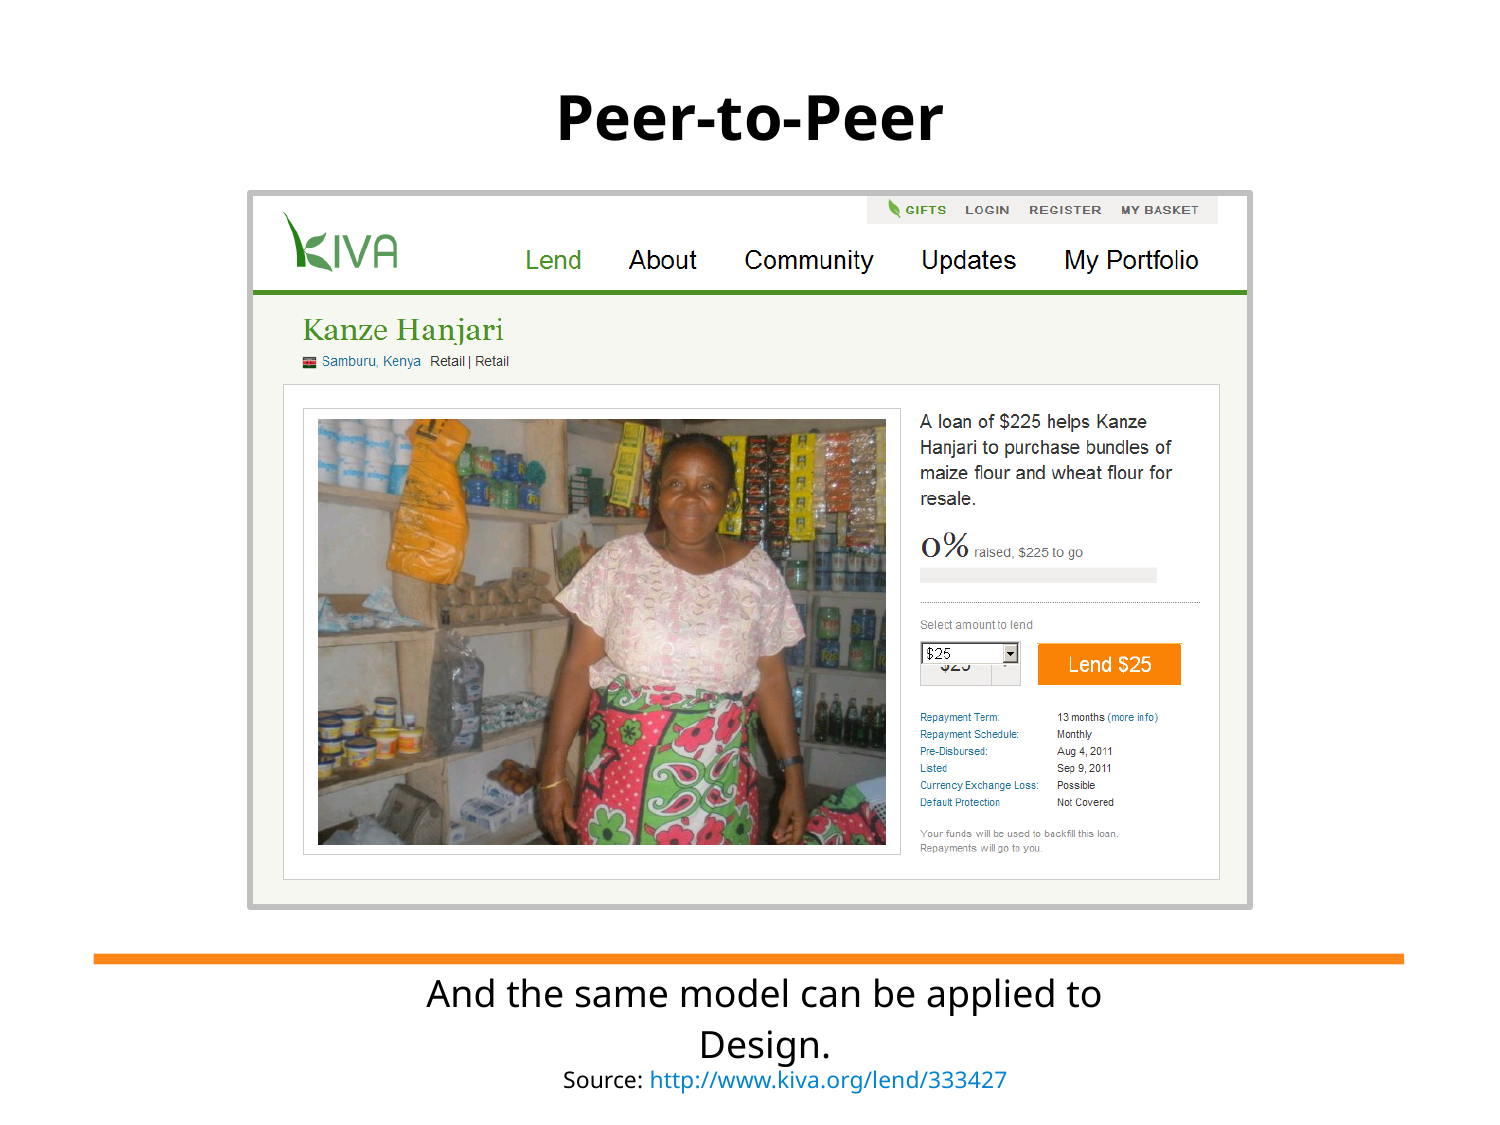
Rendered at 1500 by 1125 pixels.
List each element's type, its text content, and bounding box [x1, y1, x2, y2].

text_box Source: http://www.kiva.org/lend/333427 [548, 1056, 984, 1101]
picture [0, 0, 1500, 1125]
text_box And the same model can be applied to Design. [382, 960, 1148, 1073]
title Peer-to-Peer [75, 44, 1426, 188]
